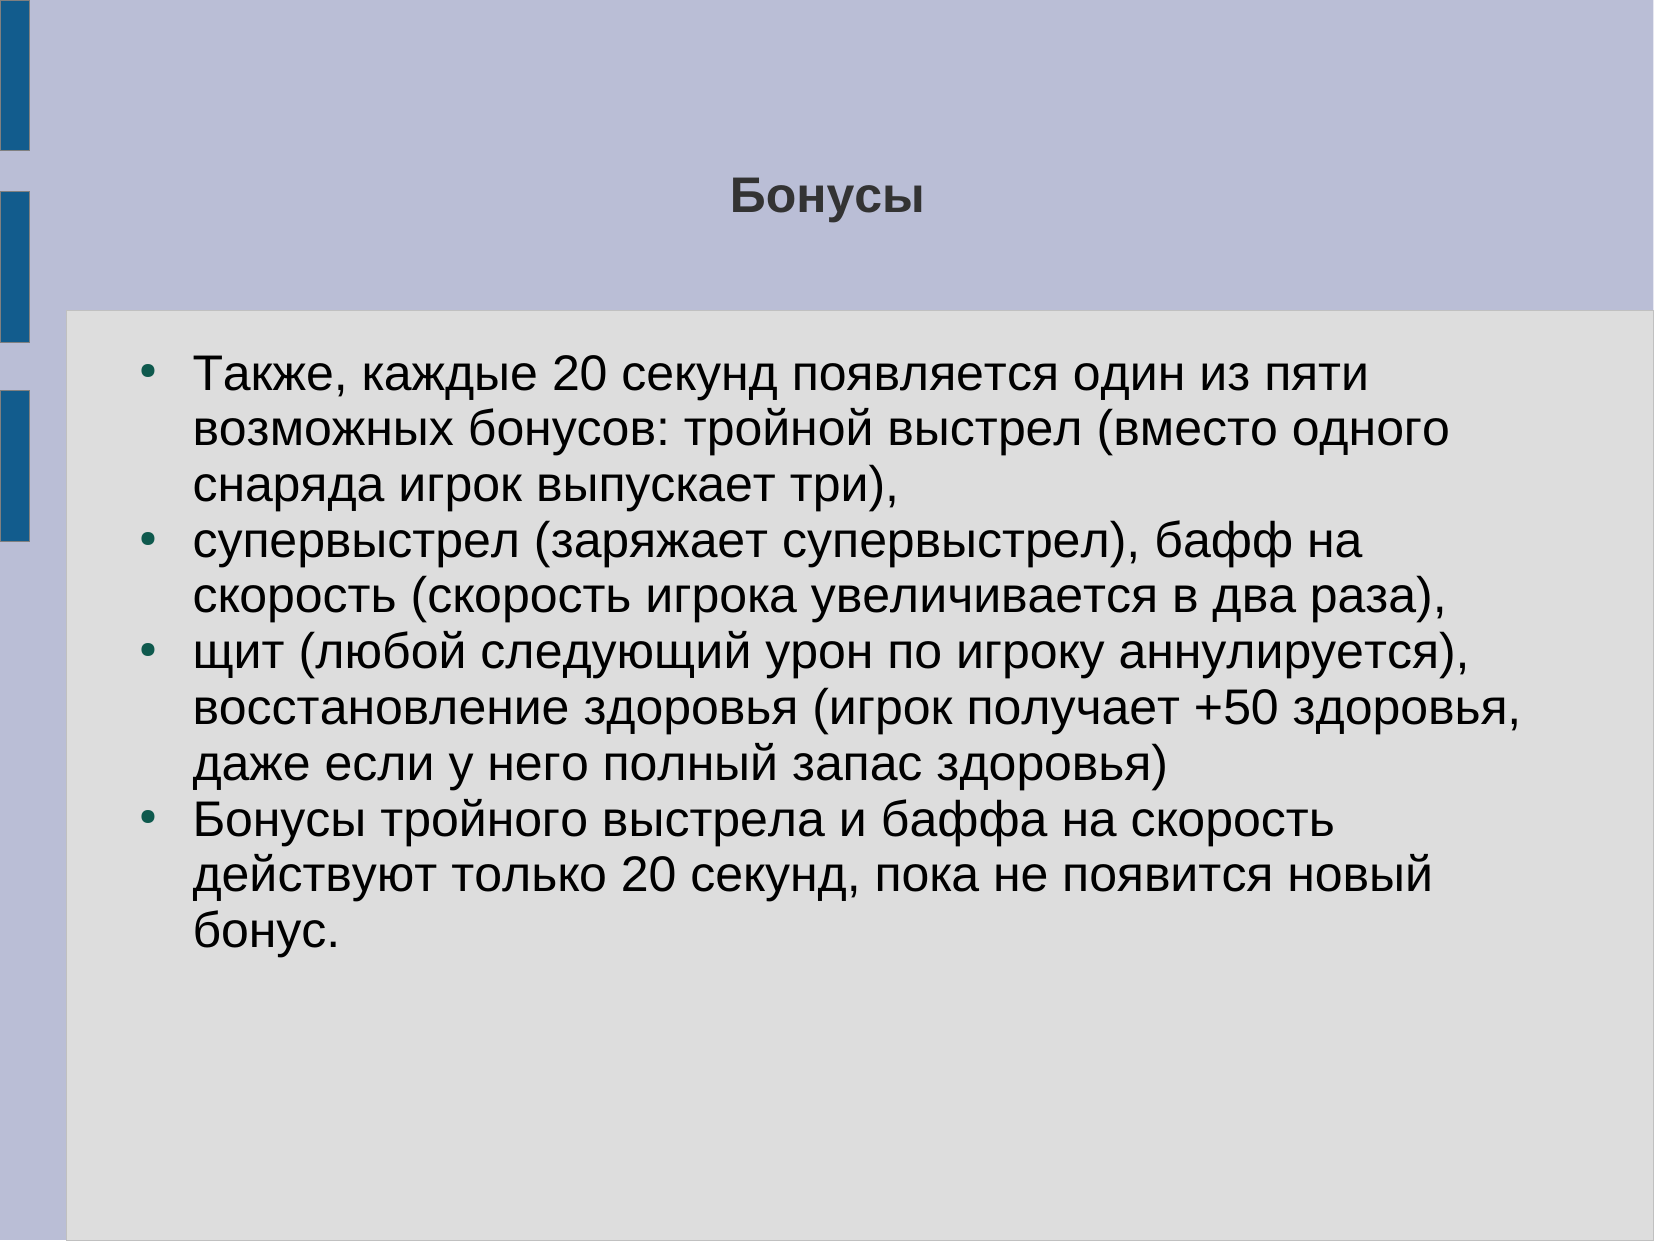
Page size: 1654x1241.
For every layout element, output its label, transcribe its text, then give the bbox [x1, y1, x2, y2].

title Бонусы [121, 91, 1534, 299]
list Также, каждые 20 секунд появляется один из пяти возможных бонусов: тройной выстрел (вместо одного снаряда игрок выпускает три), супервыстрел (заряжает супервыстрел), бафф на скорость (скорость игрока увеличивается в два раза), щит (любой следующий урон по игроку аннулируется), восстановление здоровья (игрок получает +50 здоровья, даже если у него полный запас здоровья) Бонусы тройного выстрела и баффа на скорость действуют только 20 секунд, пока не появится новый бонус. [121, 344, 1534, 1127]
